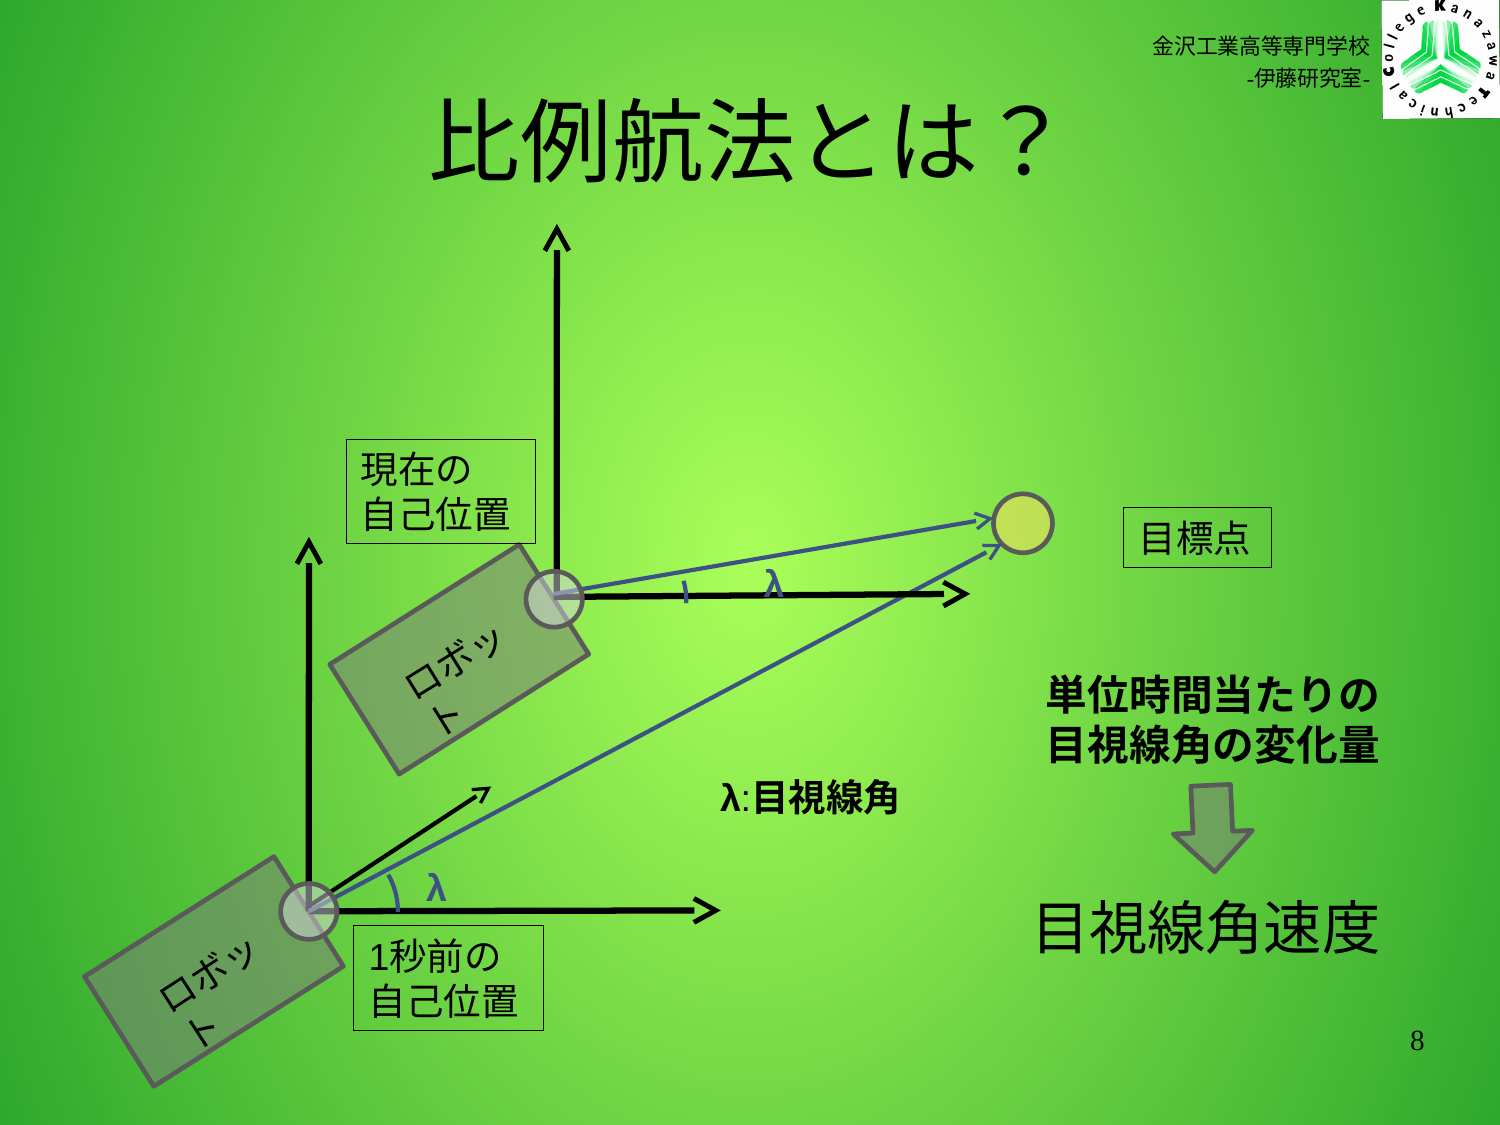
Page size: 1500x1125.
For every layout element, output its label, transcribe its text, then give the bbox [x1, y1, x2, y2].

text_box [84, 856, 344, 1087]
text_box 目標点 [1123, 507, 1272, 568]
text_box [993, 493, 1053, 553]
text_box λ [411, 856, 462, 917]
title 比例航法とは？ [75, 42, 1426, 229]
picture [1382, 0, 1500, 118]
text_box 1秒前の自己位置 [353, 925, 544, 1031]
text_box 単位時間当たりの 目視線角の変化量 [1031, 661, 1408, 776]
text_box [1173, 784, 1253, 872]
text_box λ:目視線角 [705, 766, 954, 827]
text_box [329, 544, 589, 775]
text_box ロボット [378, 591, 541, 724]
text_box ロボット [133, 902, 295, 1037]
text_box 現在の 自己位置 [346, 439, 536, 544]
text_box λ [748, 552, 800, 613]
text_box 目視線角速度 [1016, 883, 1396, 969]
